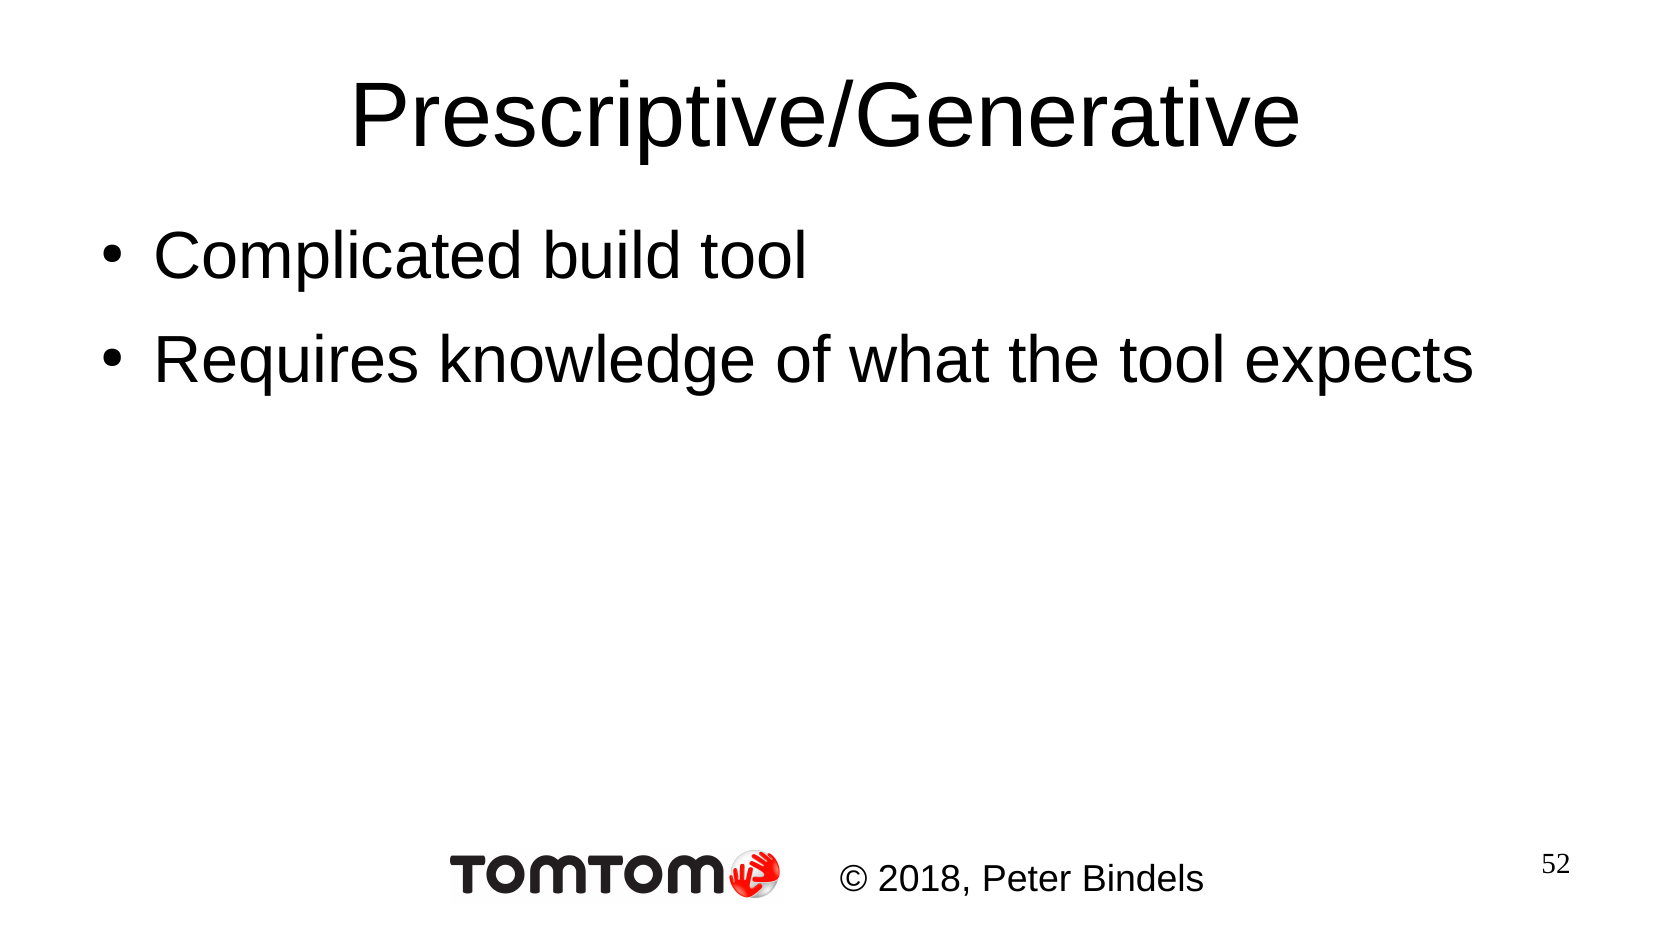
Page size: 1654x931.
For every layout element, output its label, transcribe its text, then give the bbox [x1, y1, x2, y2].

title Prescriptive/Generative [82, 28, 1571, 201]
picture [450, 847, 784, 905]
list Complicated build tool Requires knowledge of what the tool expects [82, 217, 1571, 758]
